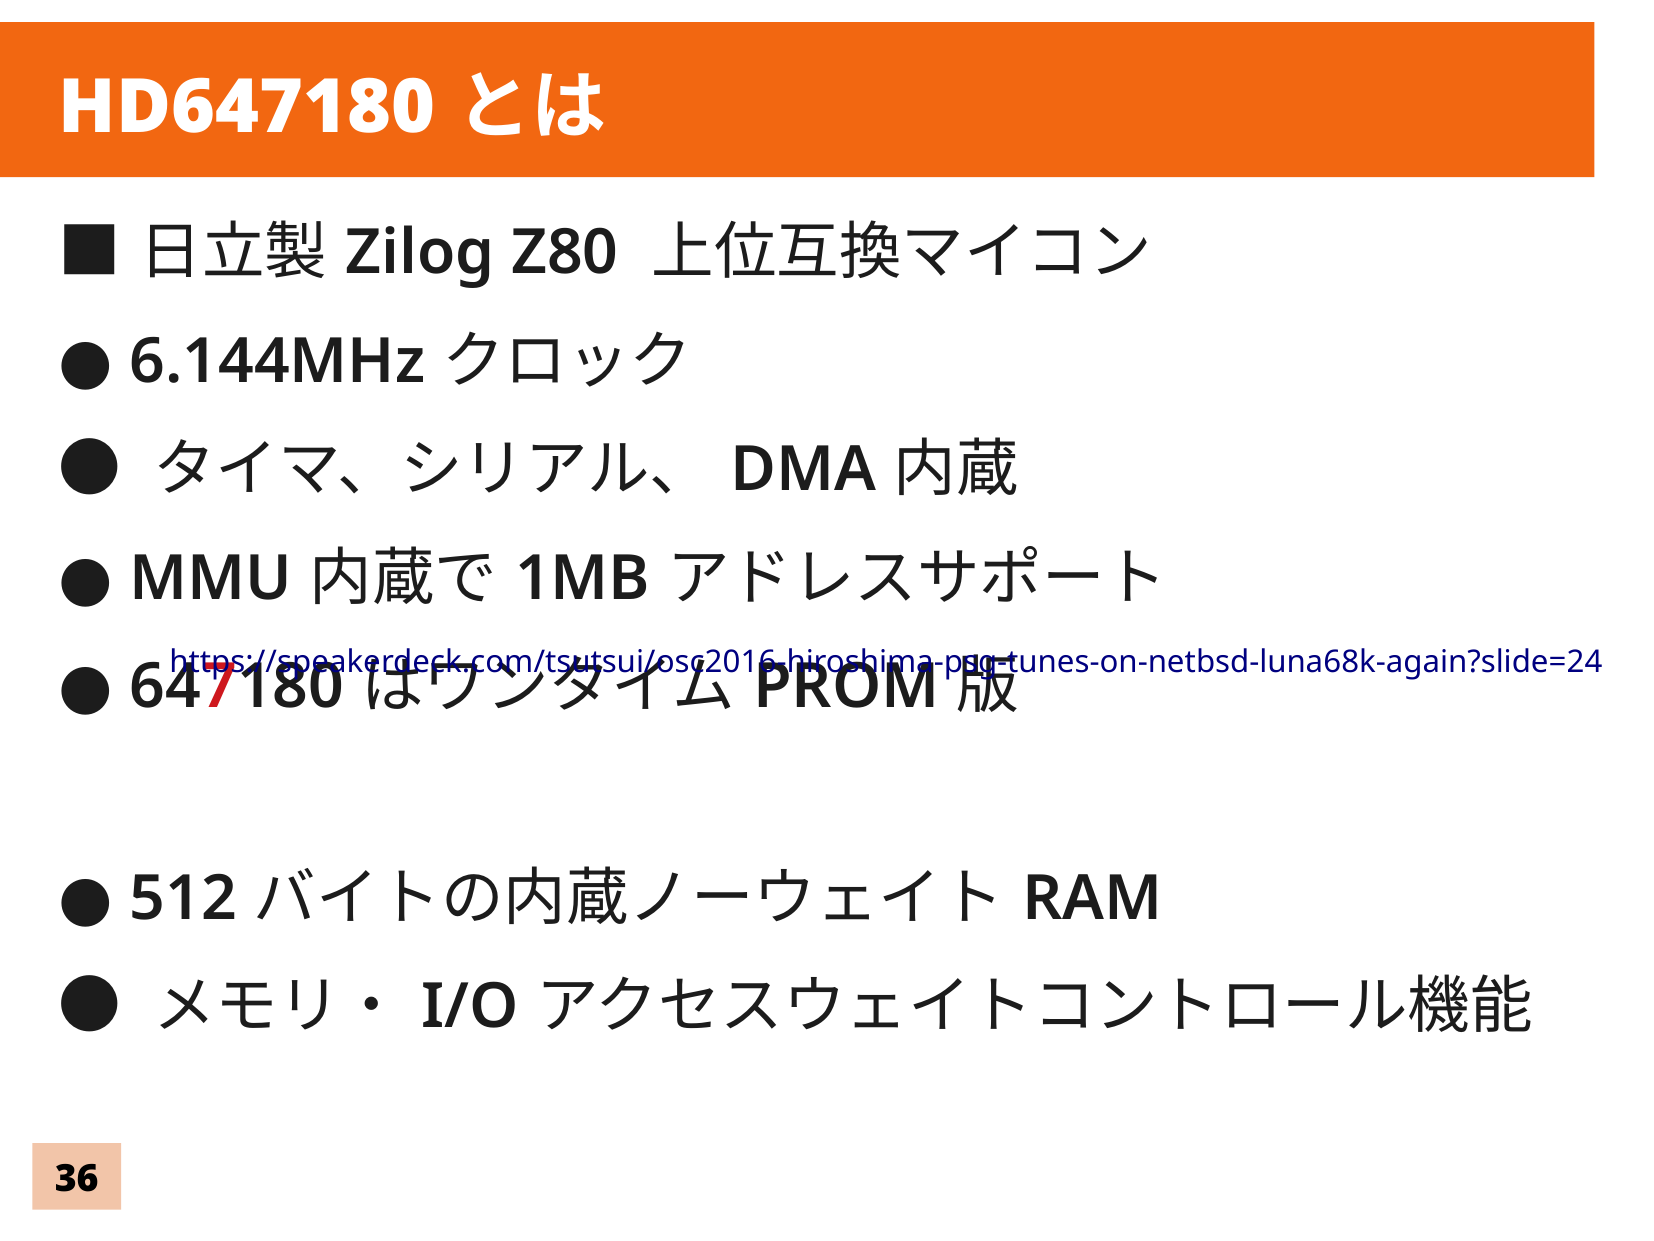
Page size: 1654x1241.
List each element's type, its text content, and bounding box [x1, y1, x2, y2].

text_box https://speakerdeck.com/tsutsui/osc2016-hiroshima-psg-tunes-on-netbsd-luna68k-again?slide=24 [0, 631, 1620, 702]
list ■日立製Zilog Z80 上位互換マイコン ● 6.144MHzクロック ● タイマ、シリアル、DMA内蔵 ● MMU内蔵で1MBアドレスサポート ● 647180はワンタイムPROM版 ● 512バイトの内蔵ノーウェイトRAM ● メモリ・I/Oアクセスウェイトコントロール機能 [59, 702, 1565, 1105]
list ■日立製Zilog Z80 上位互換マイコン ● 6.144MHzクロック ● タイマ、シリアル、DMA内蔵 ● MMU内蔵で1MBアドレスサポート ● 647180はワンタイムPROM版 ● 512バイトの内蔵ノーウェイトRAM ● メモリ・I/Oアクセスウェイトコントロール機能 [59, 201, 1565, 631]
title HD647180とは [59, 44, 1595, 156]
